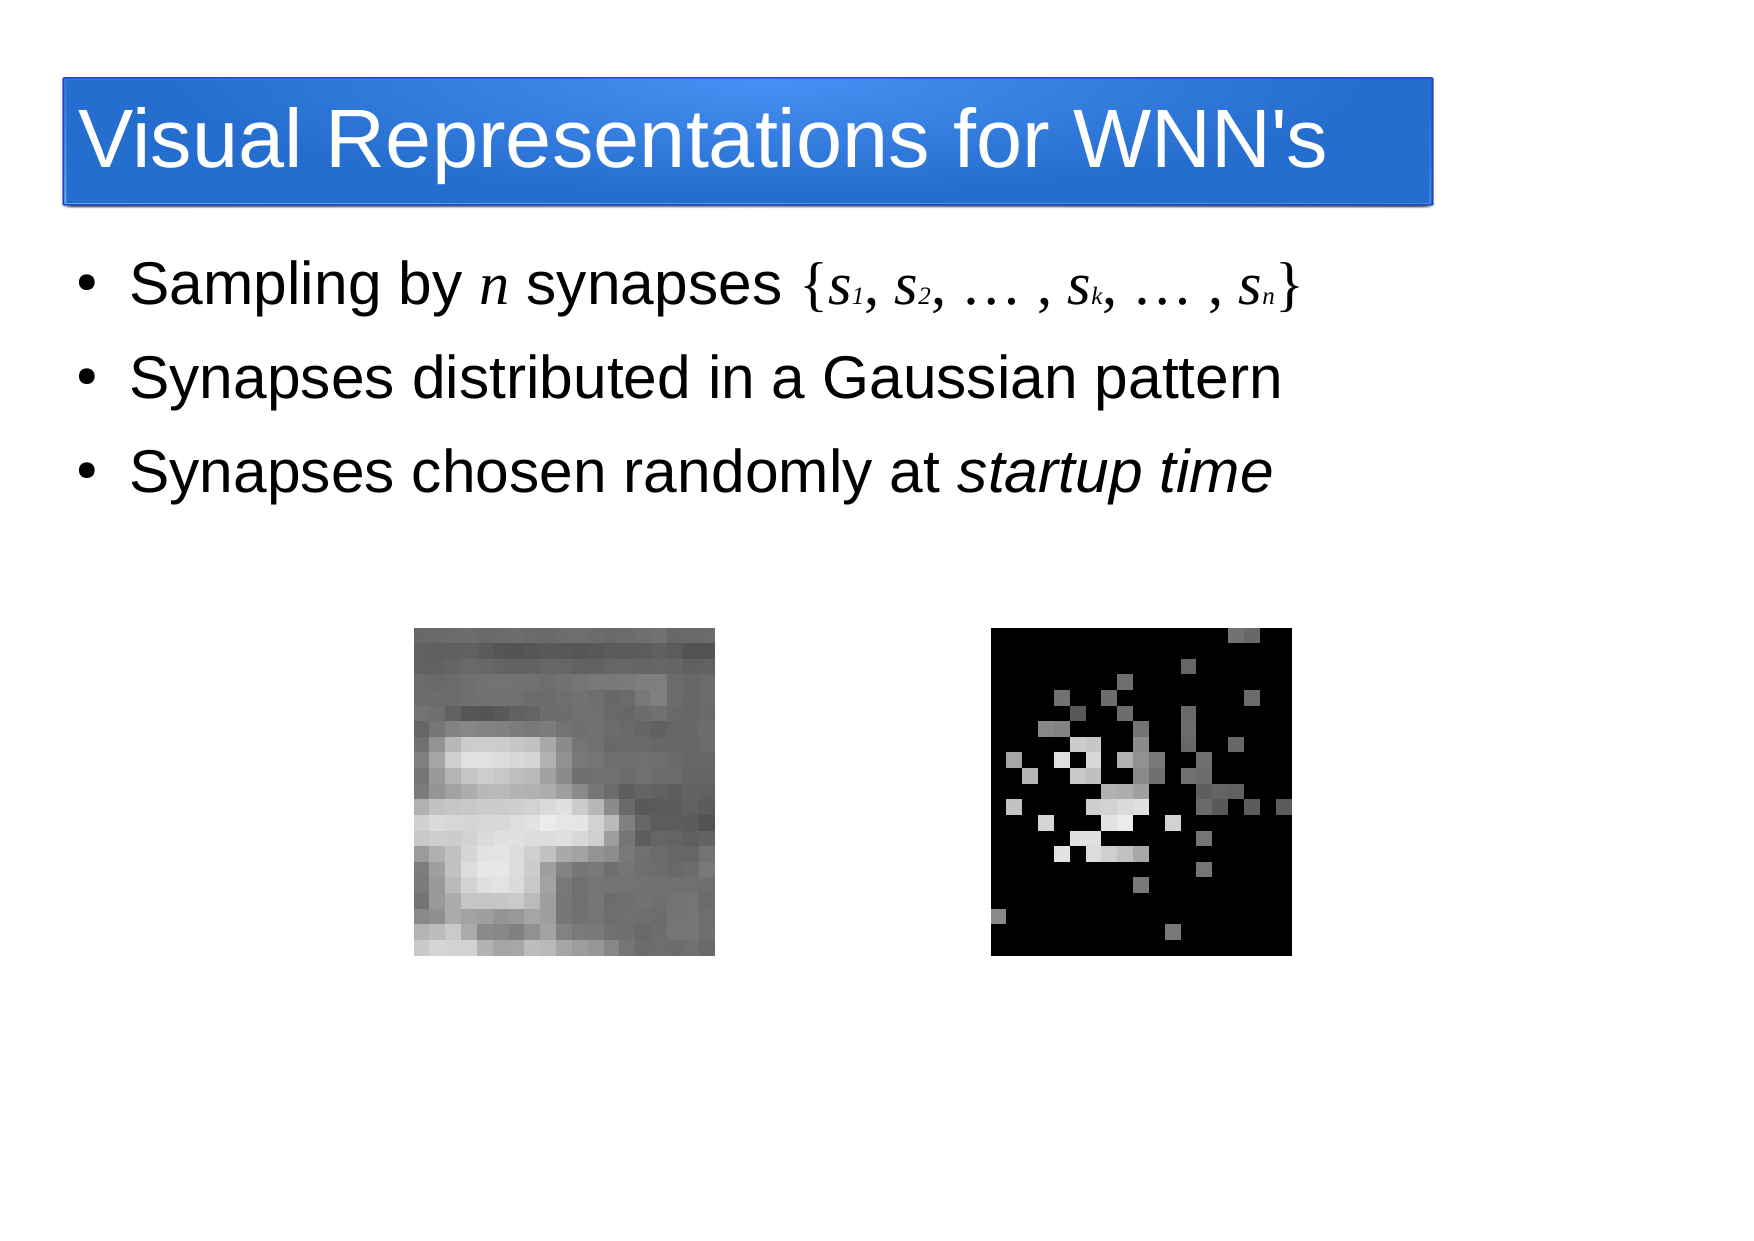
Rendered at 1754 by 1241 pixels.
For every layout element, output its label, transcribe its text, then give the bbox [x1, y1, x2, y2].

list Sampling by n synapses {s1, s2, … , sk, … , sn} Synapses distributed in a Gaussian pattern Synapses chosen randomly at startup time [58, 249, 1696, 531]
picture [414, 628, 715, 956]
picture [58, 77, 1439, 209]
picture [991, 628, 1292, 956]
title Visual Representations for WNN's [78, 80, 1429, 198]
